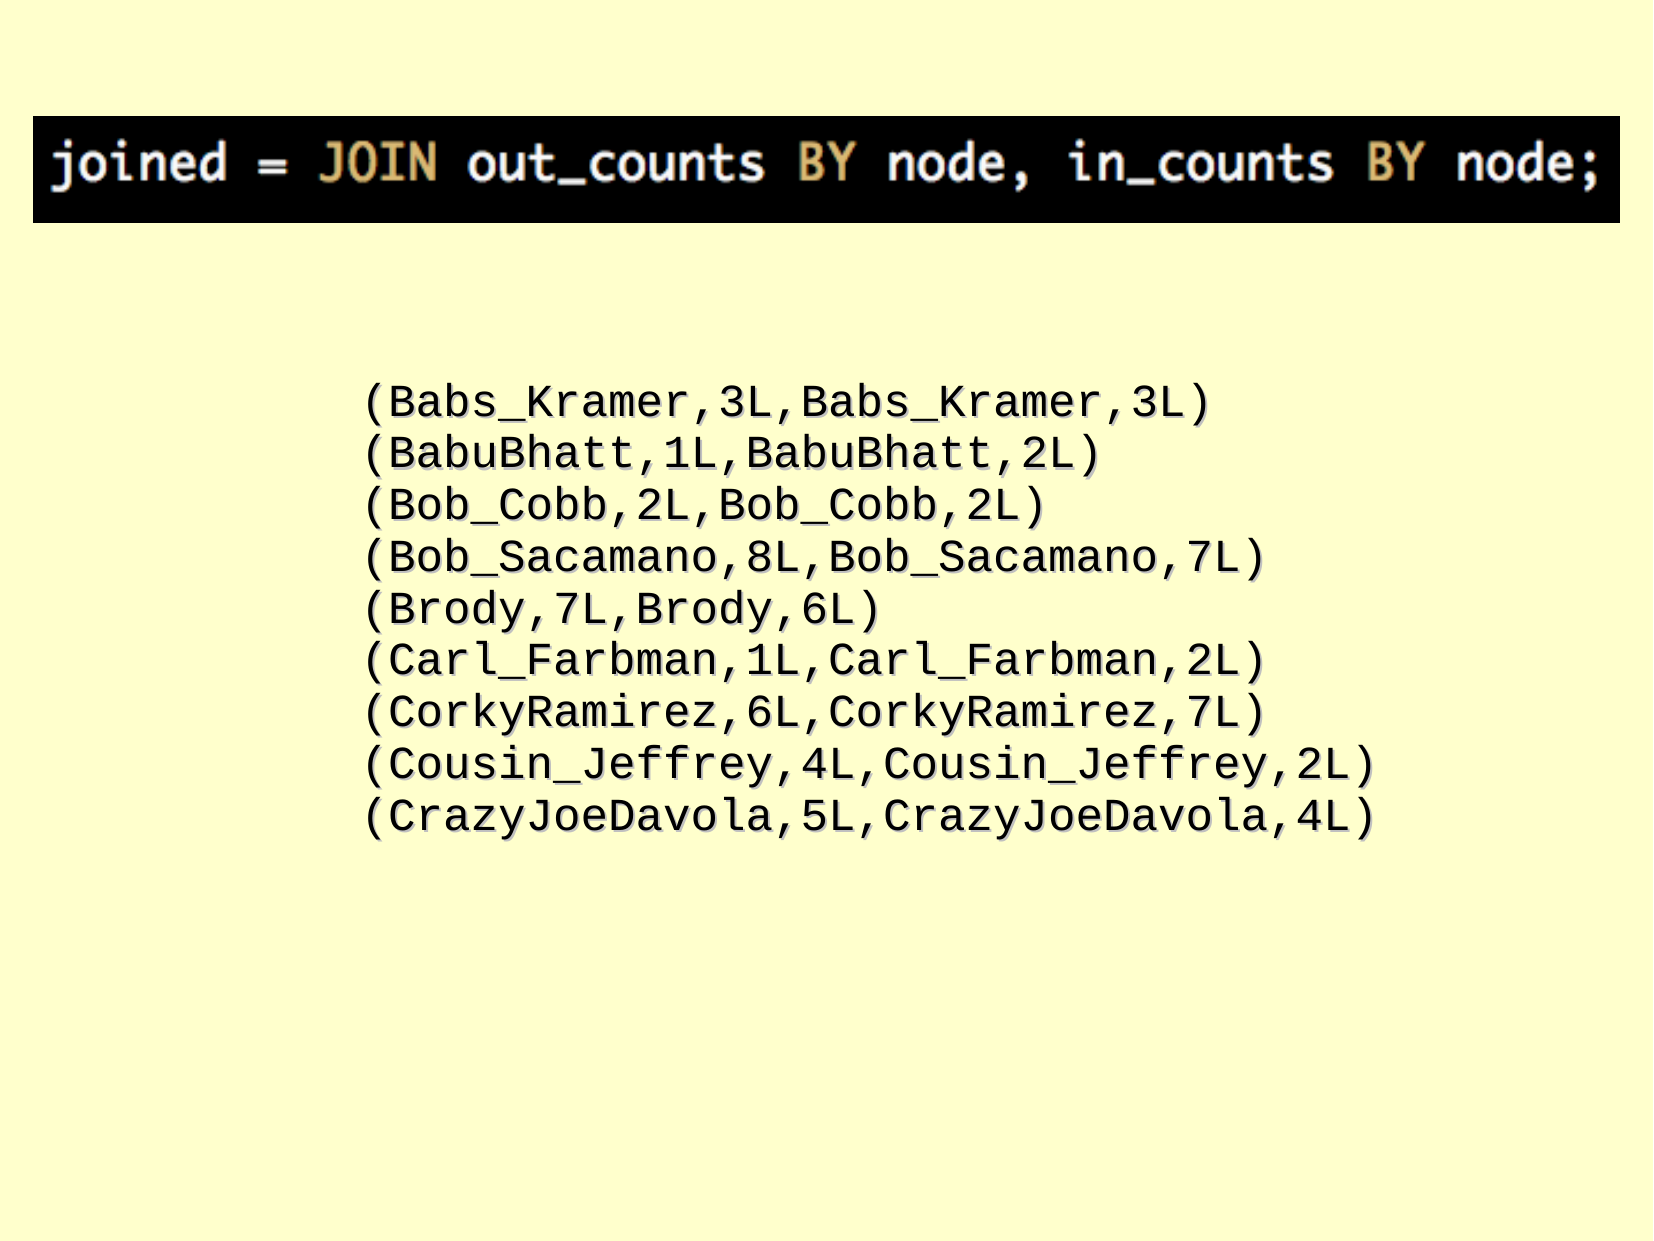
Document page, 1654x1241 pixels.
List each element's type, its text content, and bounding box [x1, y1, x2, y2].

text_box (Babs_Kramer,3L,Babs_Kramer,3L) (BabuBhatt,1L,BabuBhatt,2L) (Bob_Cobb,2L,Bob_Cobb,2L) (Bob_Sacamano,8L,Bob_Sacamano,7L) (Brody,7L,Brody,6L) (Carl_Farbman,1L,Carl_Farbman,2L) (CorkyRamirez,6L,CorkyRamirez,7L) (Cousin_Jeffrey,4L,Cousin_Jeffrey,2L) (CrazyJoeDavola,5L,CrazyJoeDavola,4L) [345, 370, 1426, 1088]
picture [33, 116, 1620, 223]
